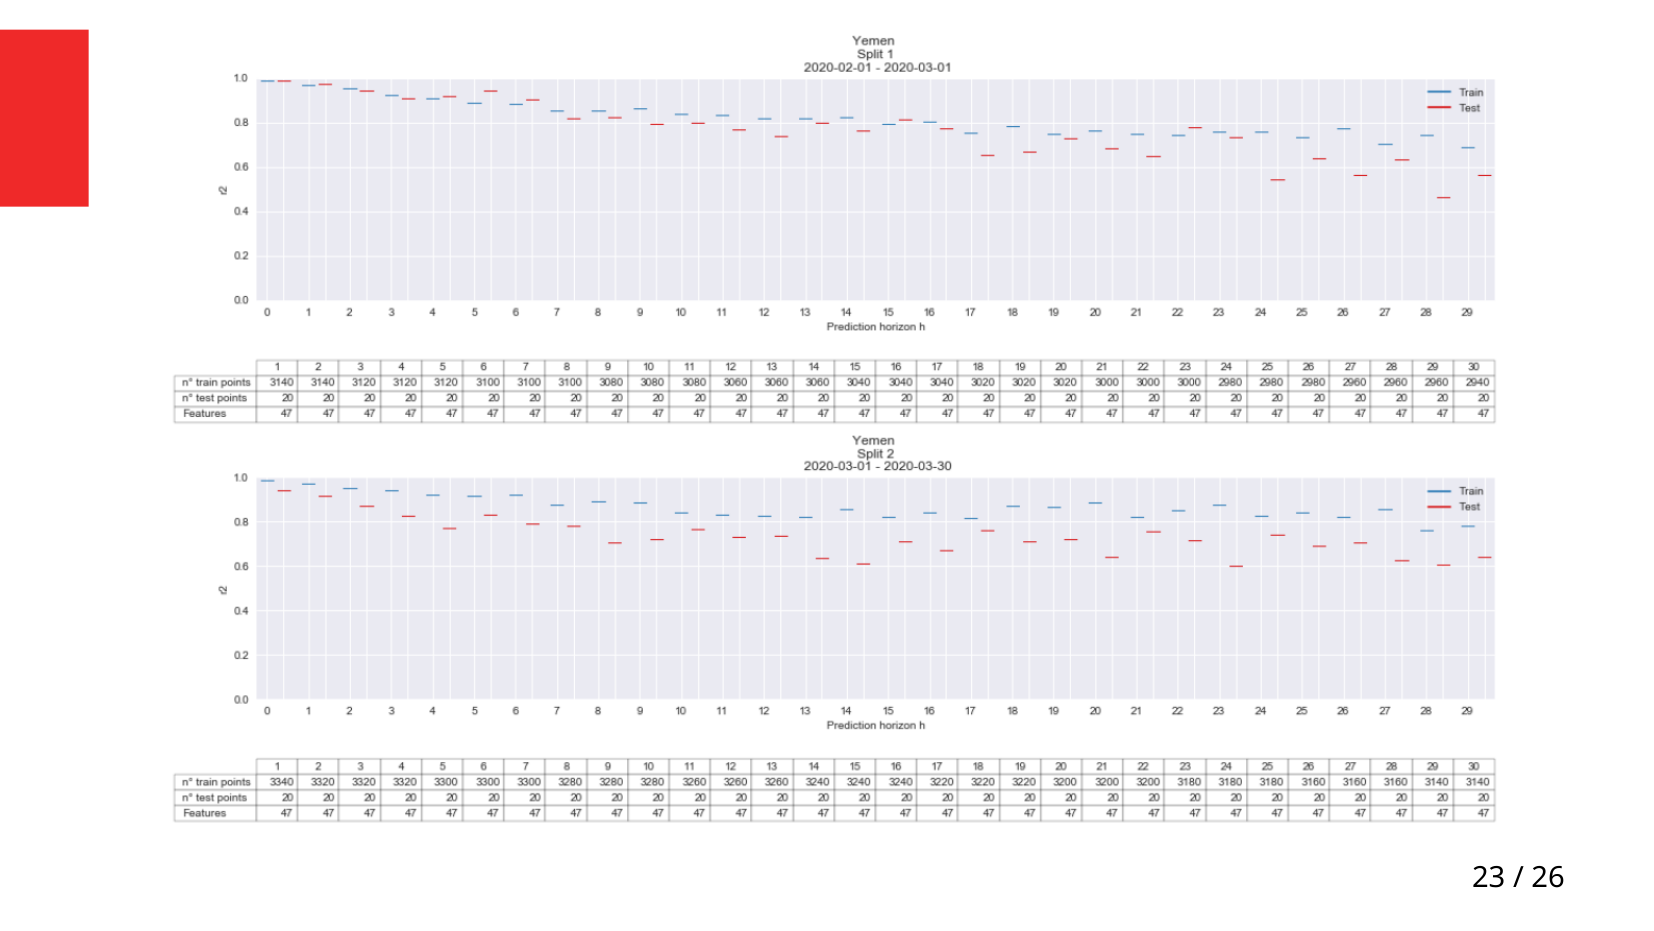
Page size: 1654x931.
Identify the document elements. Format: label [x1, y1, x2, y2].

picture [155, 29, 1515, 831]
